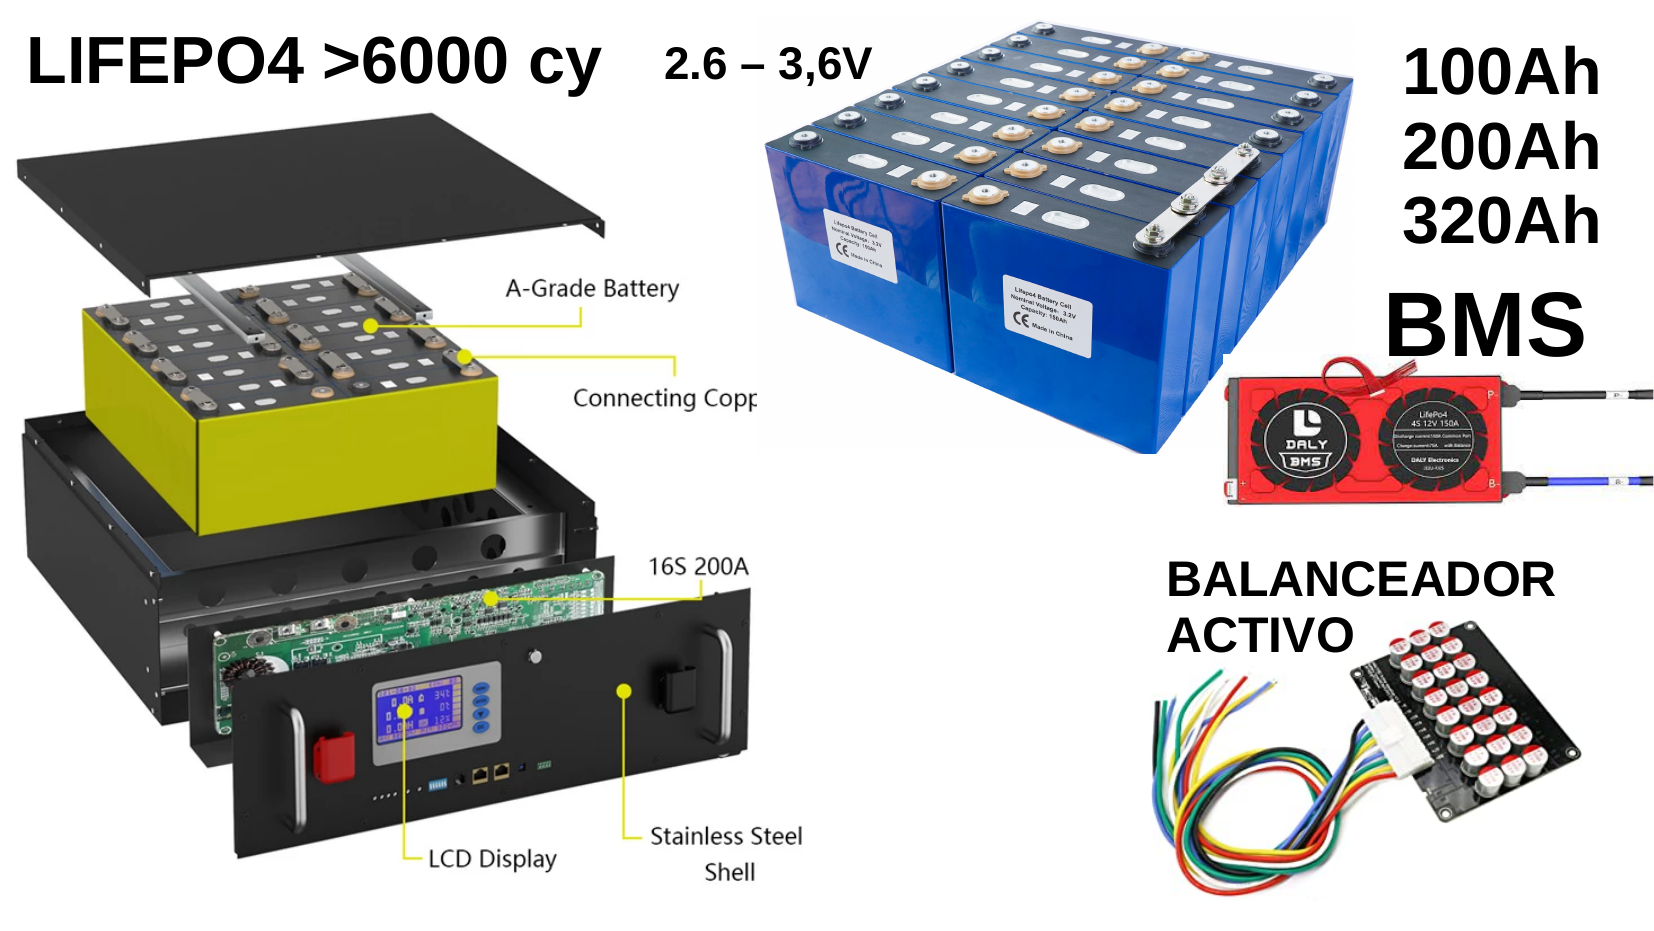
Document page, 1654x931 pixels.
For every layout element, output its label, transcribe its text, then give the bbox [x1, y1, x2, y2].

picture [1151, 709, 1582, 901]
picture [11, 15, 1654, 916]
text_box 2.6 – 3,6V [649, 30, 1086, 148]
text_box 100Ah 200Ah 320Ah [1387, 26, 1654, 266]
text_box LIFEPO4 >6000 cy [11, 15, 1097, 180]
text_box BALANCEADOR ACTIVO [1151, 544, 1654, 709]
text_box BMS [1368, 265, 1654, 384]
